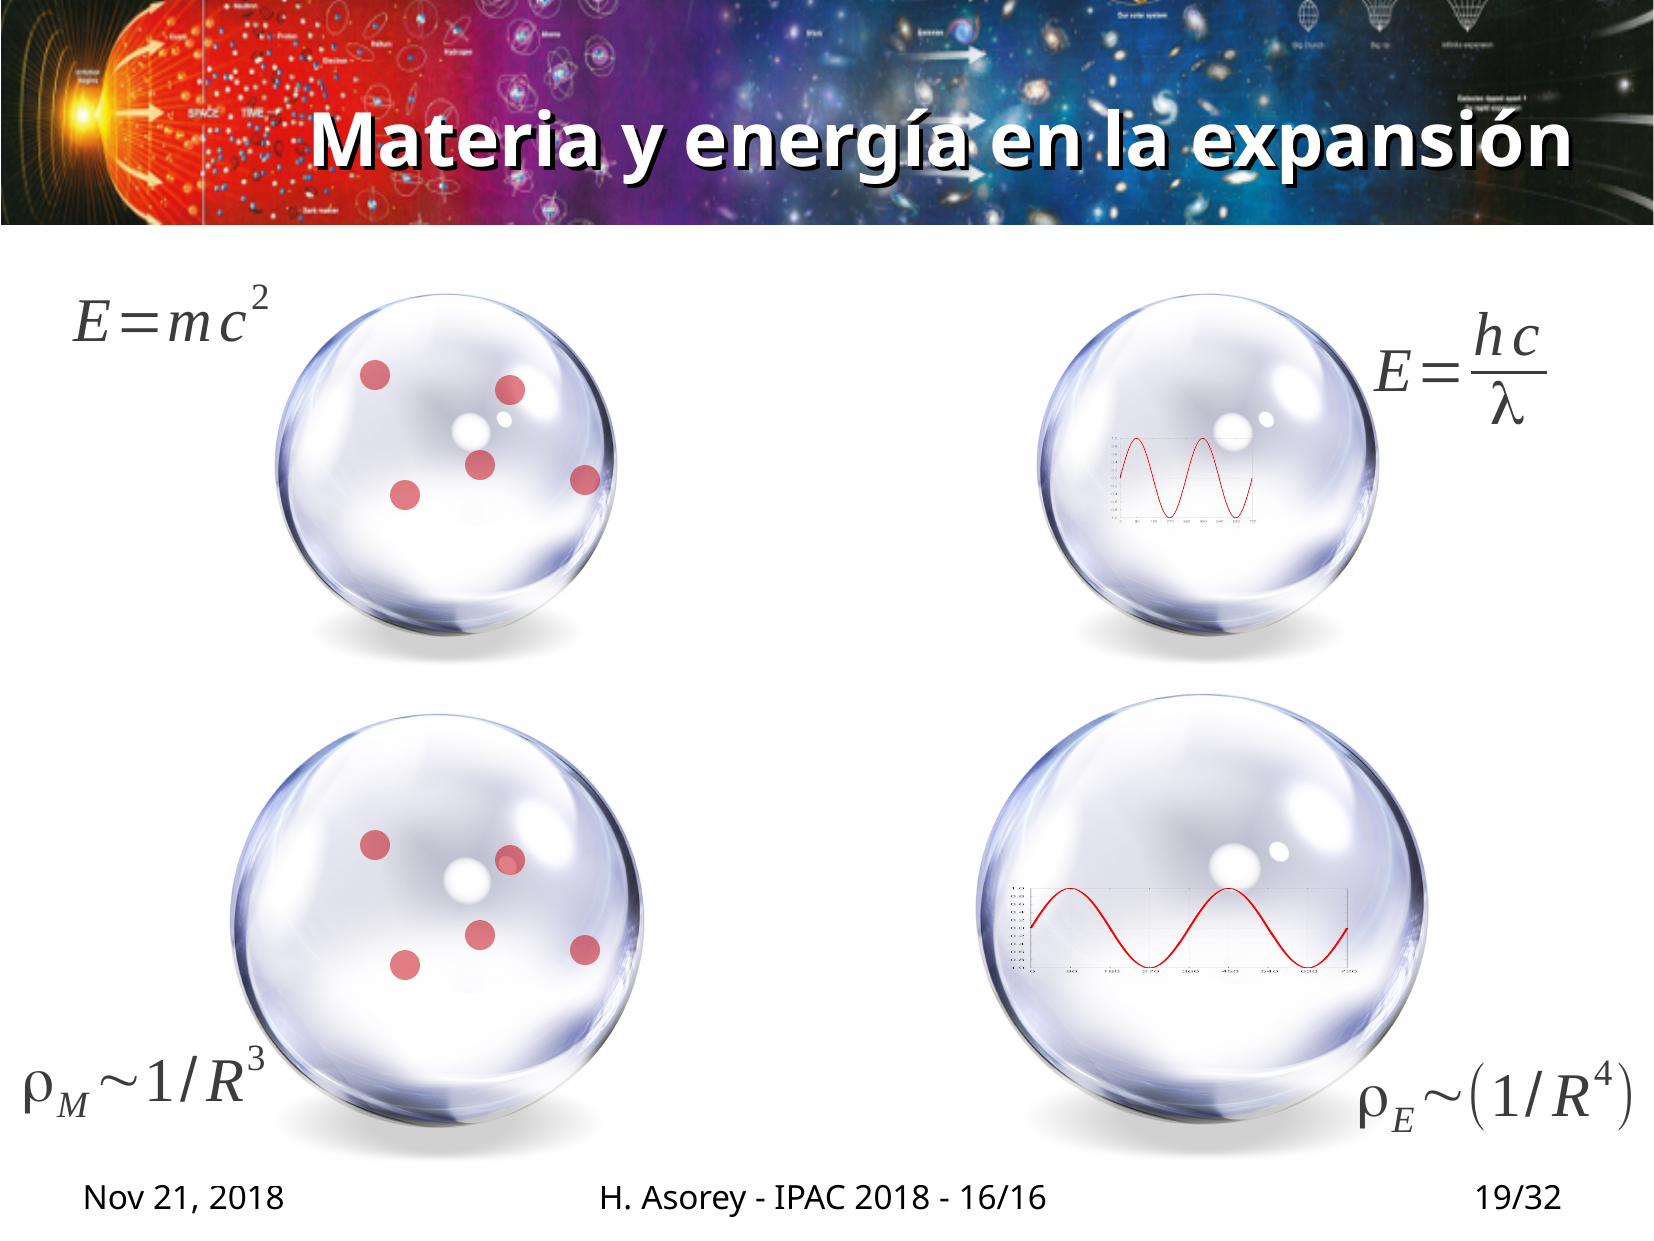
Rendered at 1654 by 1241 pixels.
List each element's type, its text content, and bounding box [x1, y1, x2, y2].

text_box [360, 360, 391, 391]
text_box [570, 935, 601, 966]
title Materia y energía en la expansión [86, 49, 1576, 226]
chart [1350, 1053, 1643, 1141]
picture [918, 254, 1486, 1186]
chart [1365, 300, 1556, 428]
picture [177, 254, 697, 1186]
text_box [495, 845, 526, 876]
chart [15, 1038, 272, 1126]
text_box [465, 920, 496, 951]
text_box [465, 450, 496, 481]
text_box [495, 375, 526, 406]
text_box [390, 480, 421, 511]
text_box [570, 465, 601, 496]
chart [64, 277, 276, 356]
text_box [360, 830, 391, 861]
text_box [390, 950, 421, 981]
picture [1, 0, 1654, 225]
